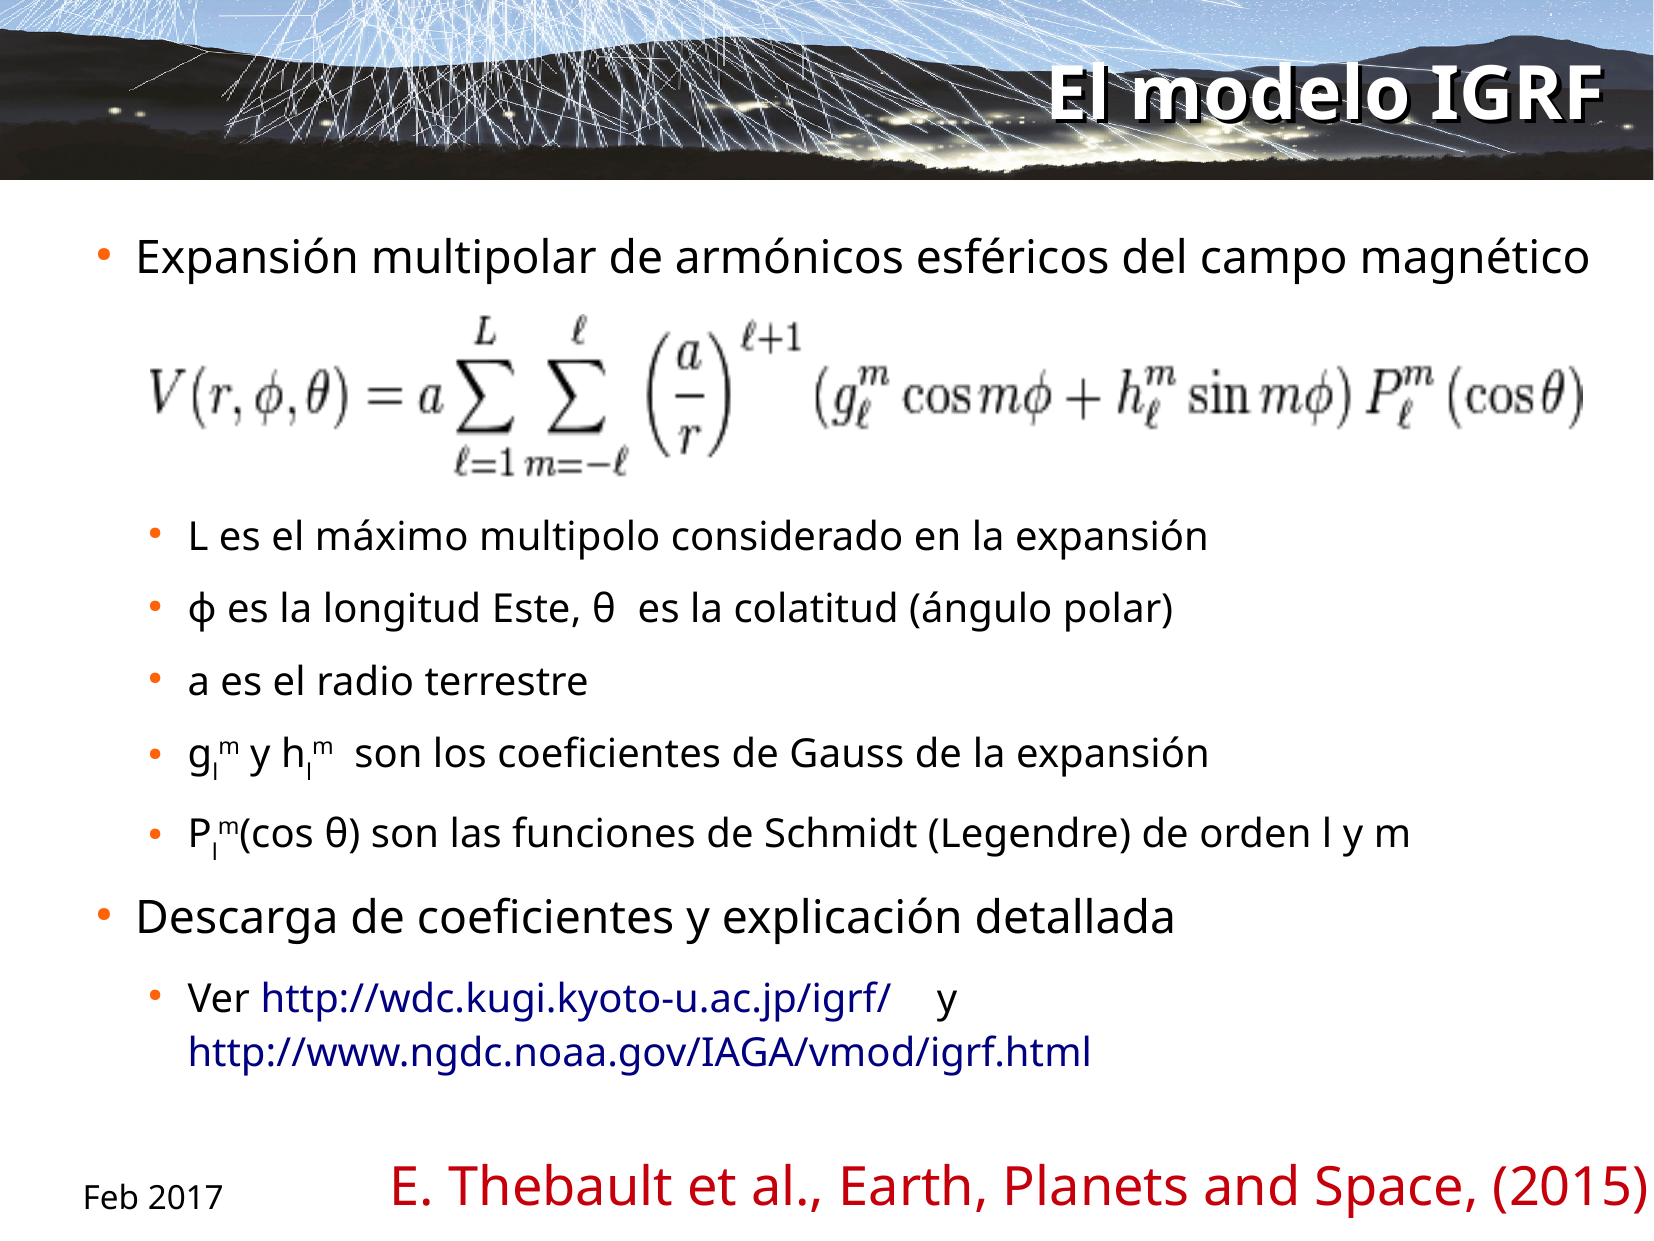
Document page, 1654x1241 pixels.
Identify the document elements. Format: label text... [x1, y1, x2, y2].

title El modelo IGRF [45, 15, 1606, 166]
text_box E. Thebault et al., Earth, Planets and Space, (2015) 67:79 [375, 1140, 1654, 1222]
picture [150, 314, 1583, 481]
list Expansión multipolar de armónicos esféricos del campo magnético r=distancia radial al centro de la Tierra L es el máximo multipolo considerado en la expansión ϕ es la longitud Este, θ es la colatitud (ángulo polar) a es el radio terrestre glm y hlm son los coeficientes de Gauss de la expansión Plm(cos θ) son las funciones de Schmidt (Legendre) de orden l y m Descarga de coeficientes y explicación detallada Ver http://wdc.kugi.kyoto-u.ac.jp/igrf/ y http://www.ngdc.noaa.gov/IAGA/vmod/igrf.html [82, 224, 1595, 1141]
picture [0, 0, 1654, 180]
